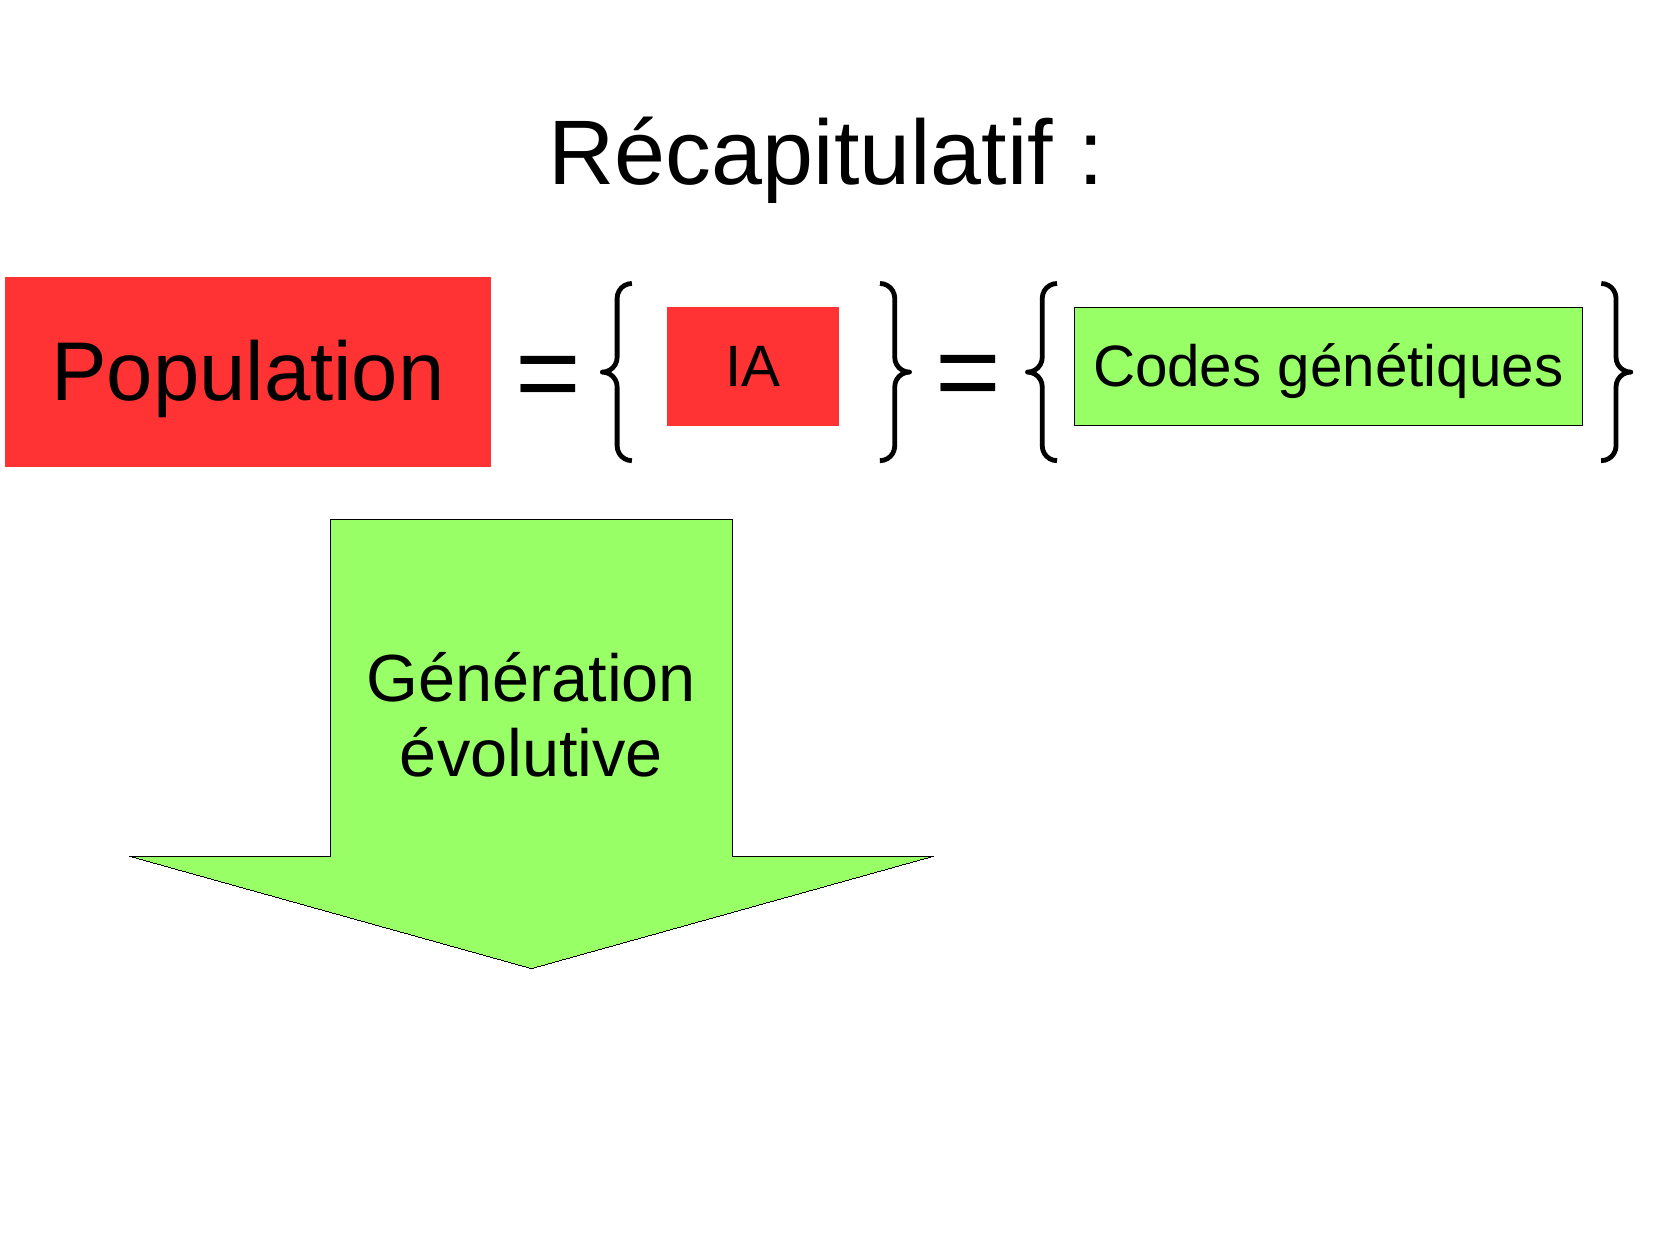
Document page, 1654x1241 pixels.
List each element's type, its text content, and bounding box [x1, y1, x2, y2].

text_box = [920, 301, 1016, 443]
text_box Population [5, 277, 491, 467]
text_box = [501, 302, 597, 443]
text_box IA [667, 307, 839, 426]
title Récapitulatif : [82, 49, 1571, 257]
text_box Génération évolutive [129, 519, 934, 969]
text_box Codes génétiques [1074, 307, 1583, 426]
